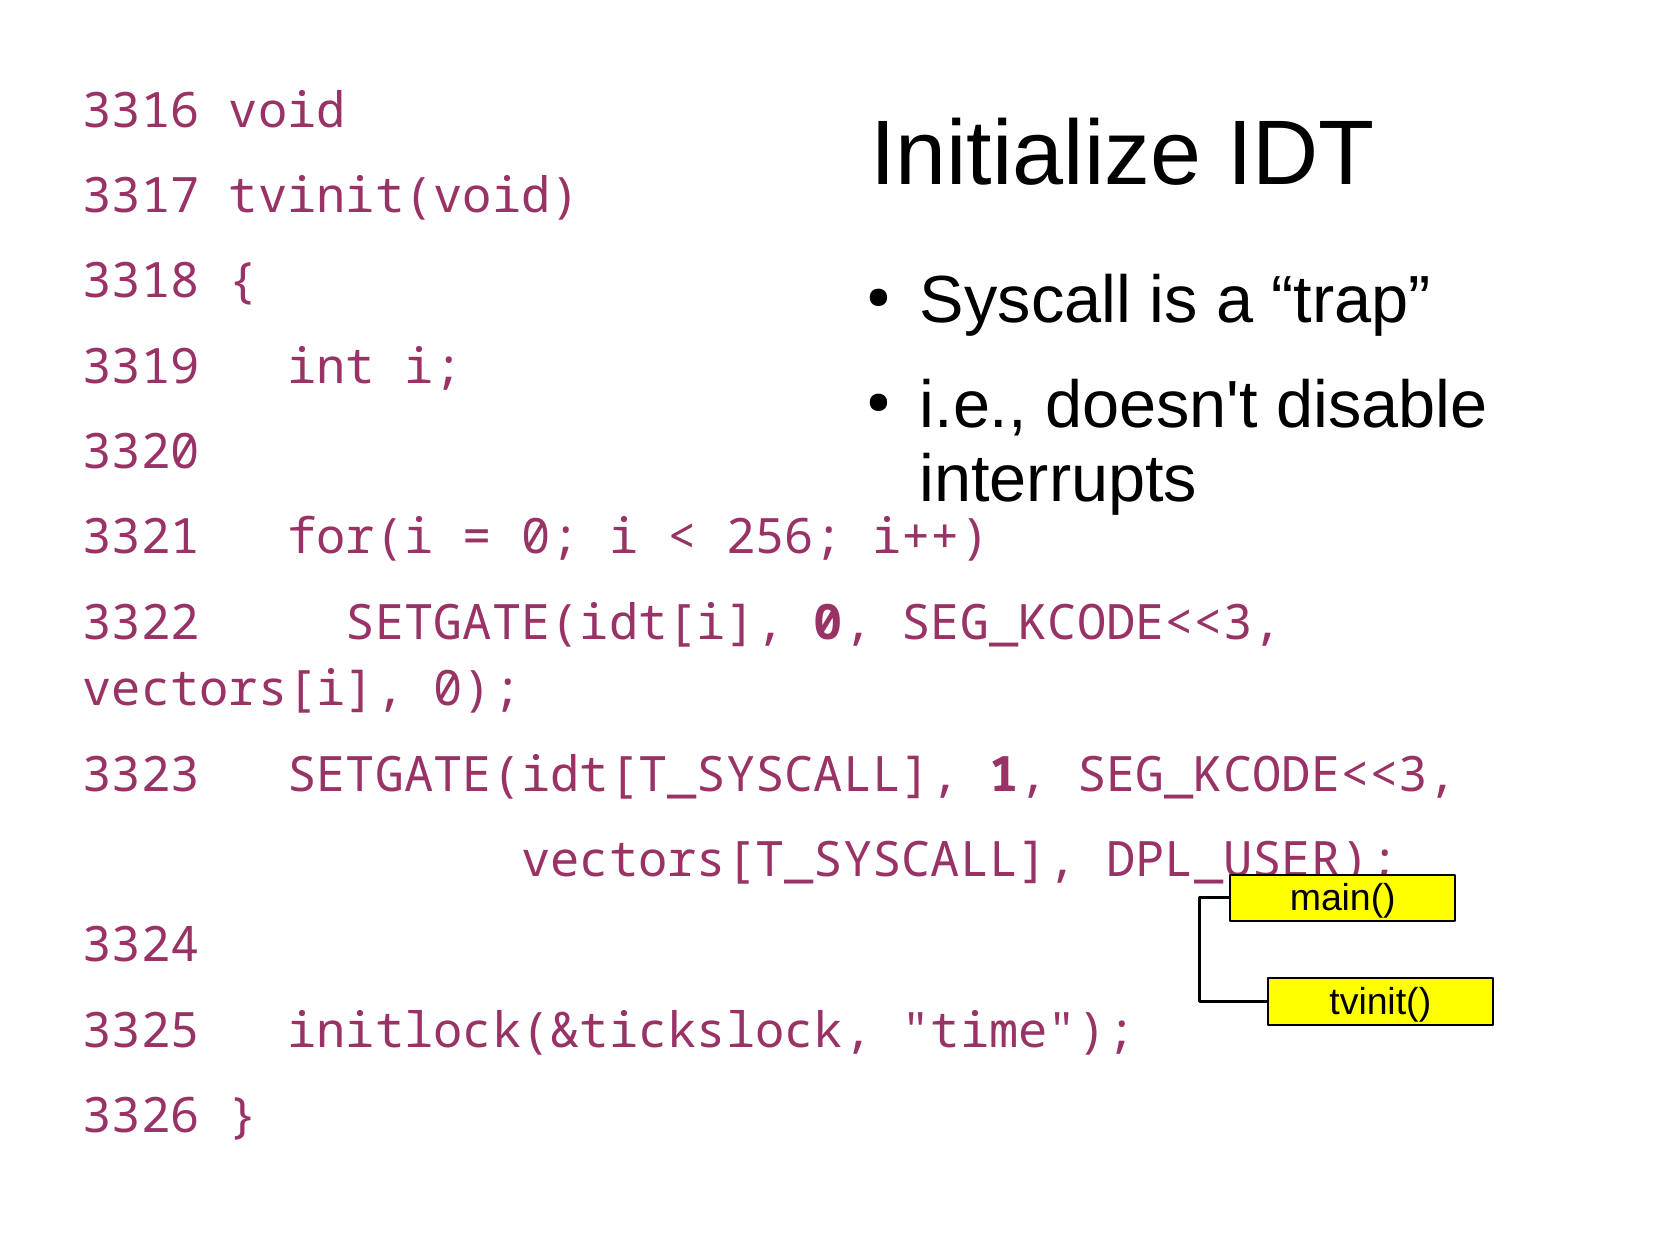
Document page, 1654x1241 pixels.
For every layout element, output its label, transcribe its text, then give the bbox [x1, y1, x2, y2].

list Syscall is a “trap” i.e., doesn't disable interrupts [848, 262, 1576, 682]
text_box tvinit() [1267, 978, 1493, 1025]
list 3316 void 3317 tvinit(void) 3318 { 3319 int i; 3320 3321 for(i = 0; i < 256; i++) 3322 SETGATE(idt[i], 0, SEG_KCODE<<3, vectors[i], 0); 3323 SETGATE(idt[T_SYSCALL], 1, SEG_KCODE<<3, vectors[T_SYSCALL], DPL_USER); 3324 3325 initlock(&tickslock, "time"); 3326 } [82, 75, 1571, 1163]
title Initialize IDT [675, 49, 1571, 257]
text_box main() [1230, 874, 1456, 921]
